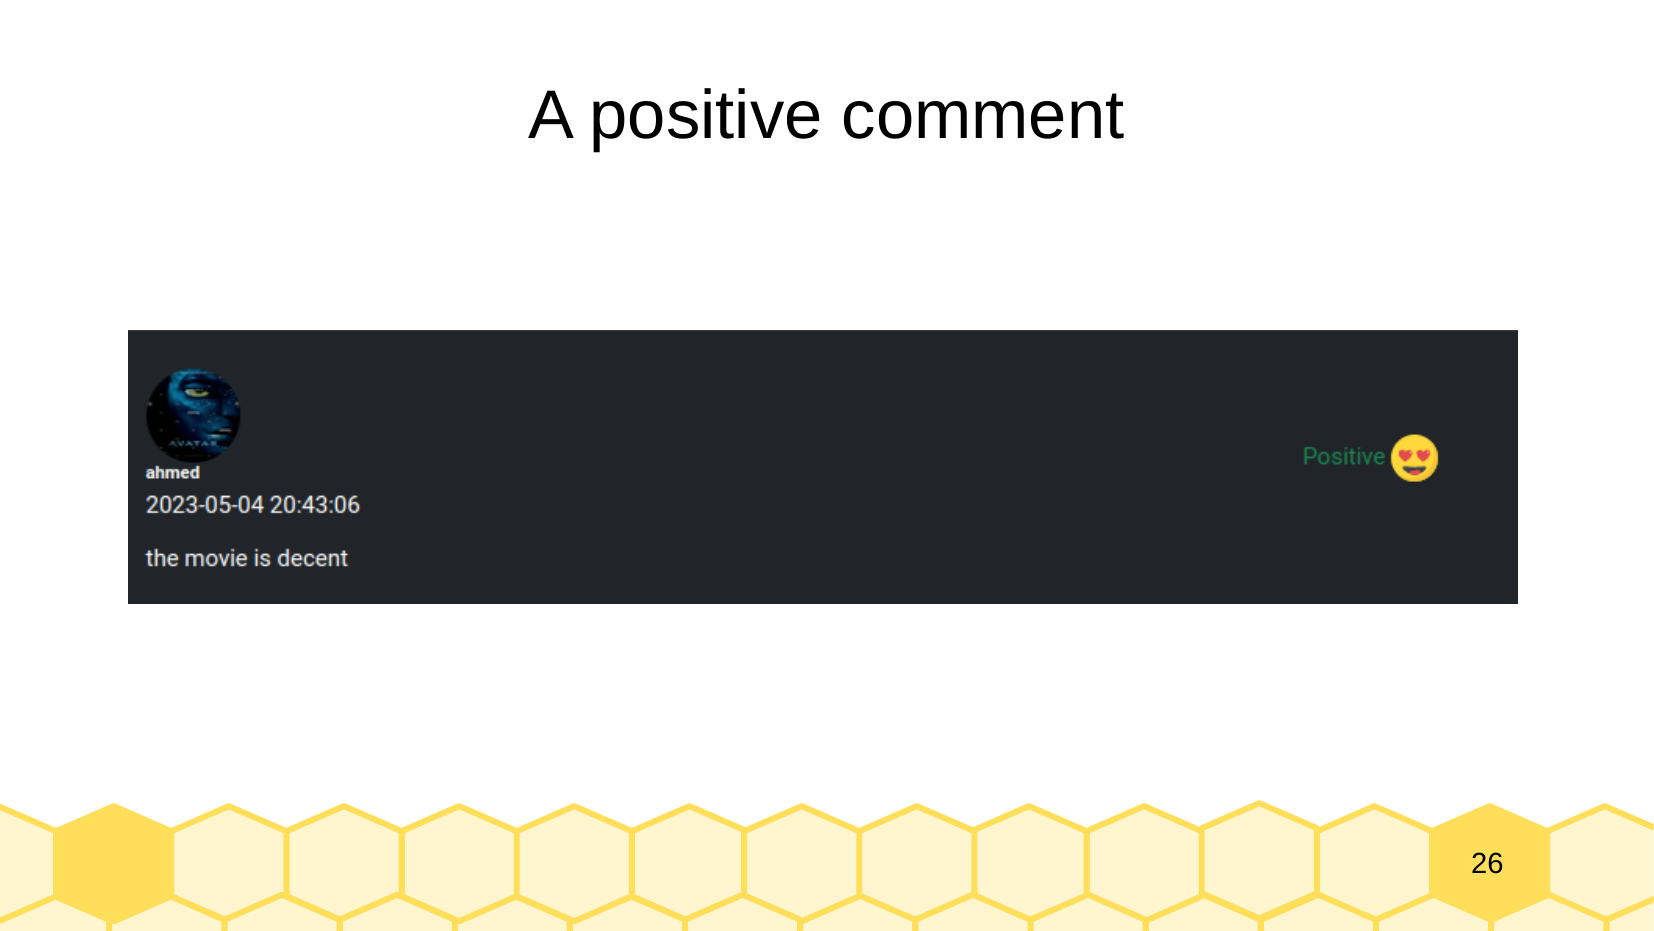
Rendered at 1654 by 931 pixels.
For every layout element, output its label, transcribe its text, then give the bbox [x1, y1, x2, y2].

picture [128, 330, 1518, 604]
title A positive comment [82, 37, 1571, 193]
